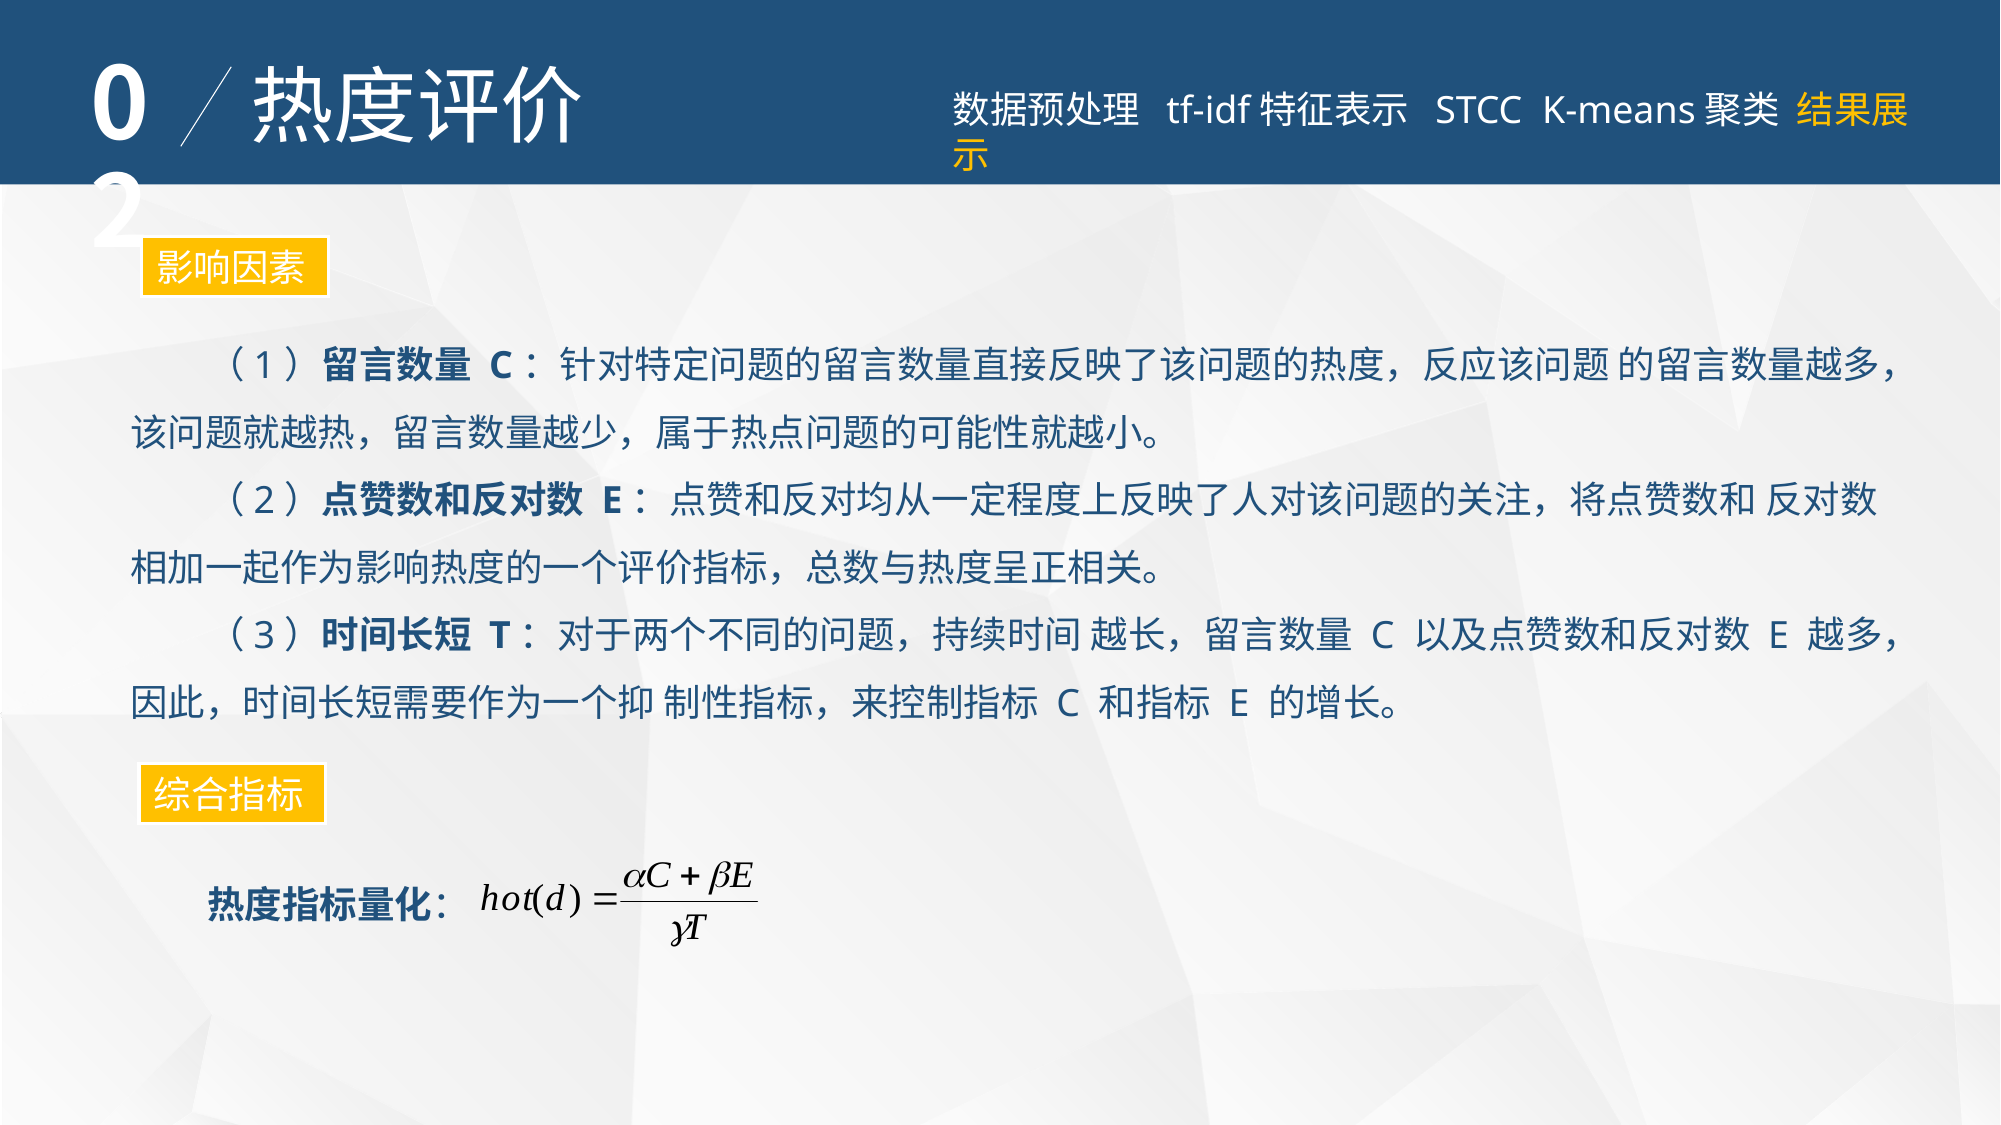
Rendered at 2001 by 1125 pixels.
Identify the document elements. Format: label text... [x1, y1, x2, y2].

list 02 [75, 45, 218, 212]
picture [0, 0, 2001, 1125]
list 热度评价 [235, 57, 621, 139]
text_box （1）留言数量 C：针对特定问题的留言数量直接反映了该问题的热度，反应该问题 的留言数量越多，该问题就越热，留言数量越少，属于热点问题的可能性就越小。 （2）点赞数和反对数 E：点赞和反对均从一定程度上反映了人对该问题的关注，将点赞数和 反对数相加一起作为影响热度的一个评价指标，总数与热度呈正相关。 （3）时间长短 T：对于两个不同的问题，持续时间 越长，留言数量 C 以及点赞数和反对数 E 越多，因此，时间长短需要作为一个抑 制性指标，来控制指标 C 和指标 E 的增长。 热度指标量化： [115, 311, 1918, 934]
text_box 数据预处理 tf-idf特征表示 STCC K-means聚类 结果展示 [937, 78, 1961, 184]
text_box 综合指标 [139, 763, 326, 824]
text_box 影响因素 [141, 236, 329, 297]
